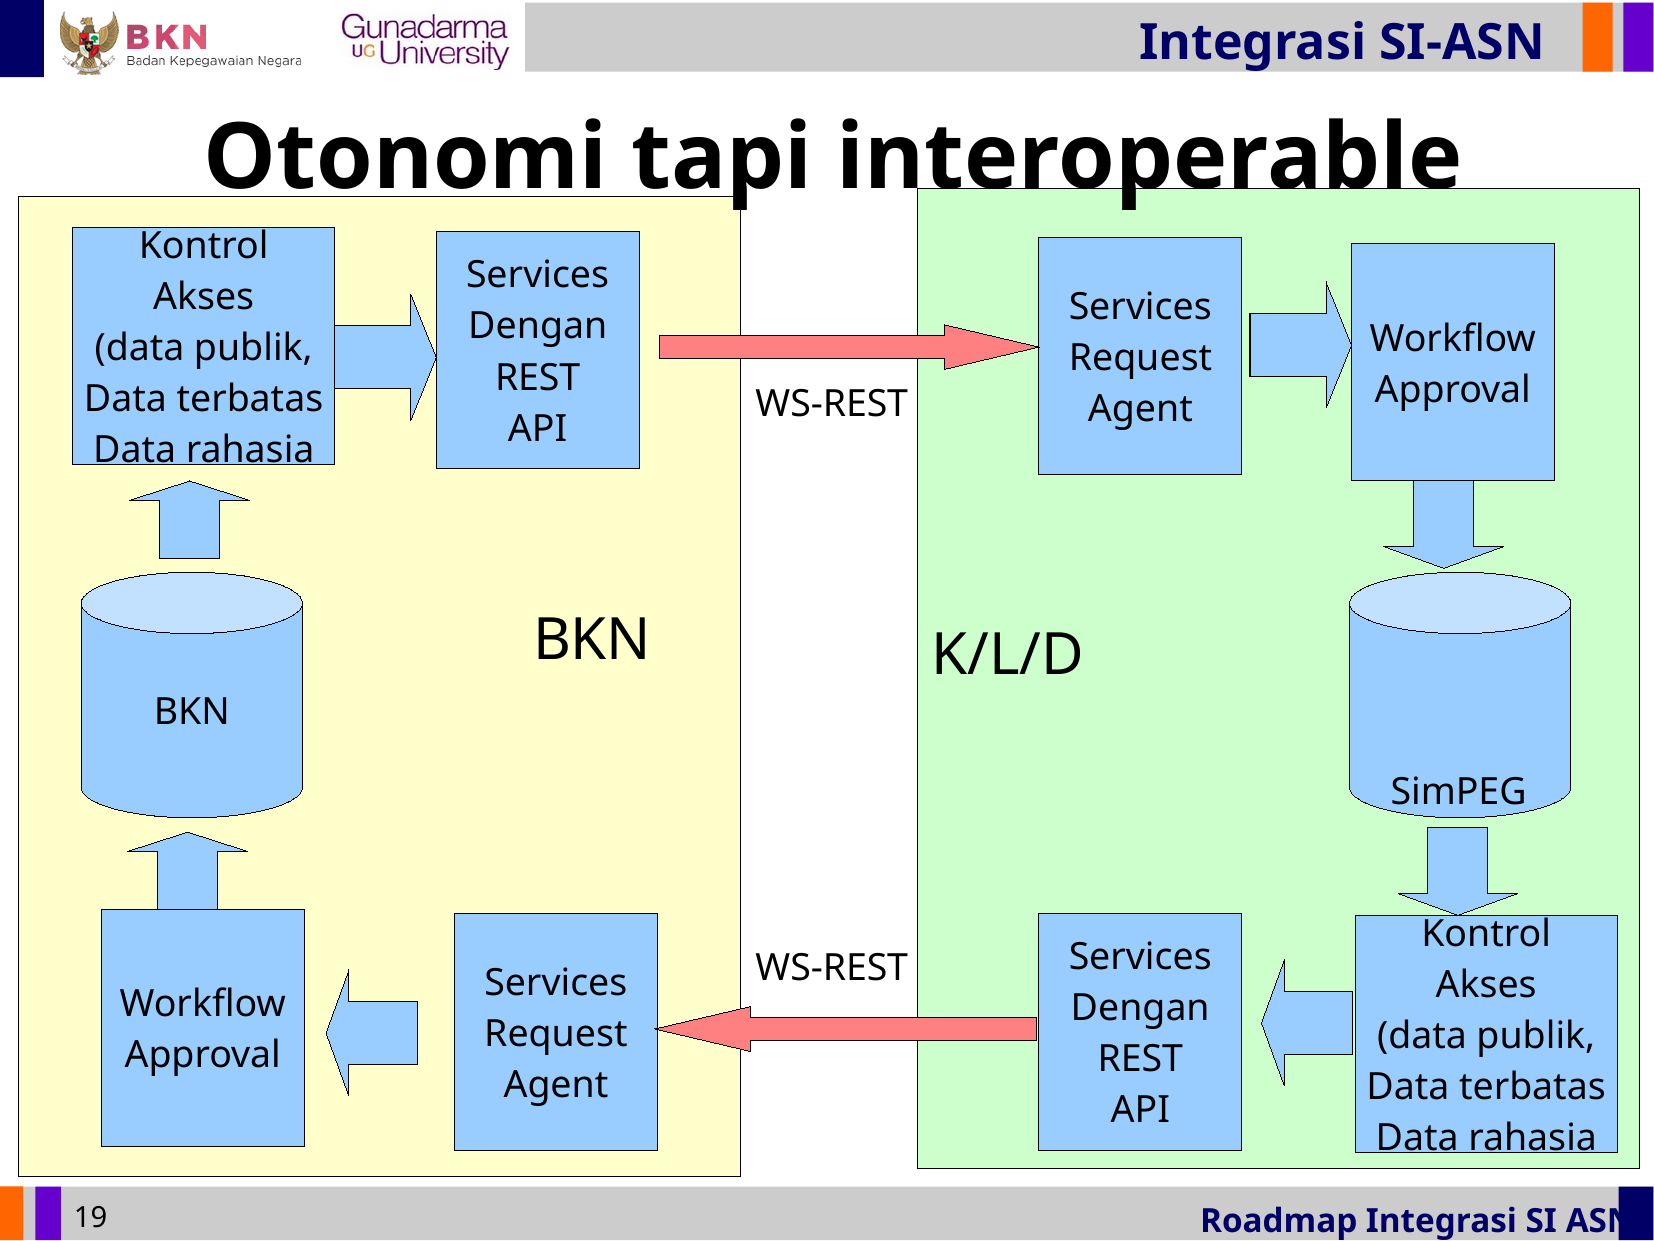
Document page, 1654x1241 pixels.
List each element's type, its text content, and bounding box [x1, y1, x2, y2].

text_box K/L/D [917, 604, 1333, 690]
text_box Kontrol Akses (data publik, Data terbatas Data rahasia [1355, 915, 1618, 1153]
text_box BKN [81, 606, 303, 818]
text_box Workflow Approval [101, 909, 305, 1147]
text_box [18, 188, 1640, 1177]
title Otonomi tapi interoperable [77, 90, 1591, 217]
text_box WS-REST [740, 369, 944, 430]
text_box Services Request Agent [454, 913, 658, 1151]
text_box BKN [518, 589, 721, 745]
text_box WS-REST [740, 933, 944, 994]
picture [340, 0, 510, 70]
text_box Kontrol Akses (data publik, Data terbatas Data rahasia [72, 227, 335, 465]
text_box Services Dengan REST API [436, 231, 640, 469]
picture [60, 11, 301, 75]
text_box <number> [1349, 572, 1571, 634]
text_box Workflow Approval [1351, 243, 1555, 481]
text_box Services Request Agent [1038, 237, 1242, 475]
text_box SimPEG [1375, 756, 1550, 817]
text_box Services Dengan REST API [1038, 913, 1242, 1151]
